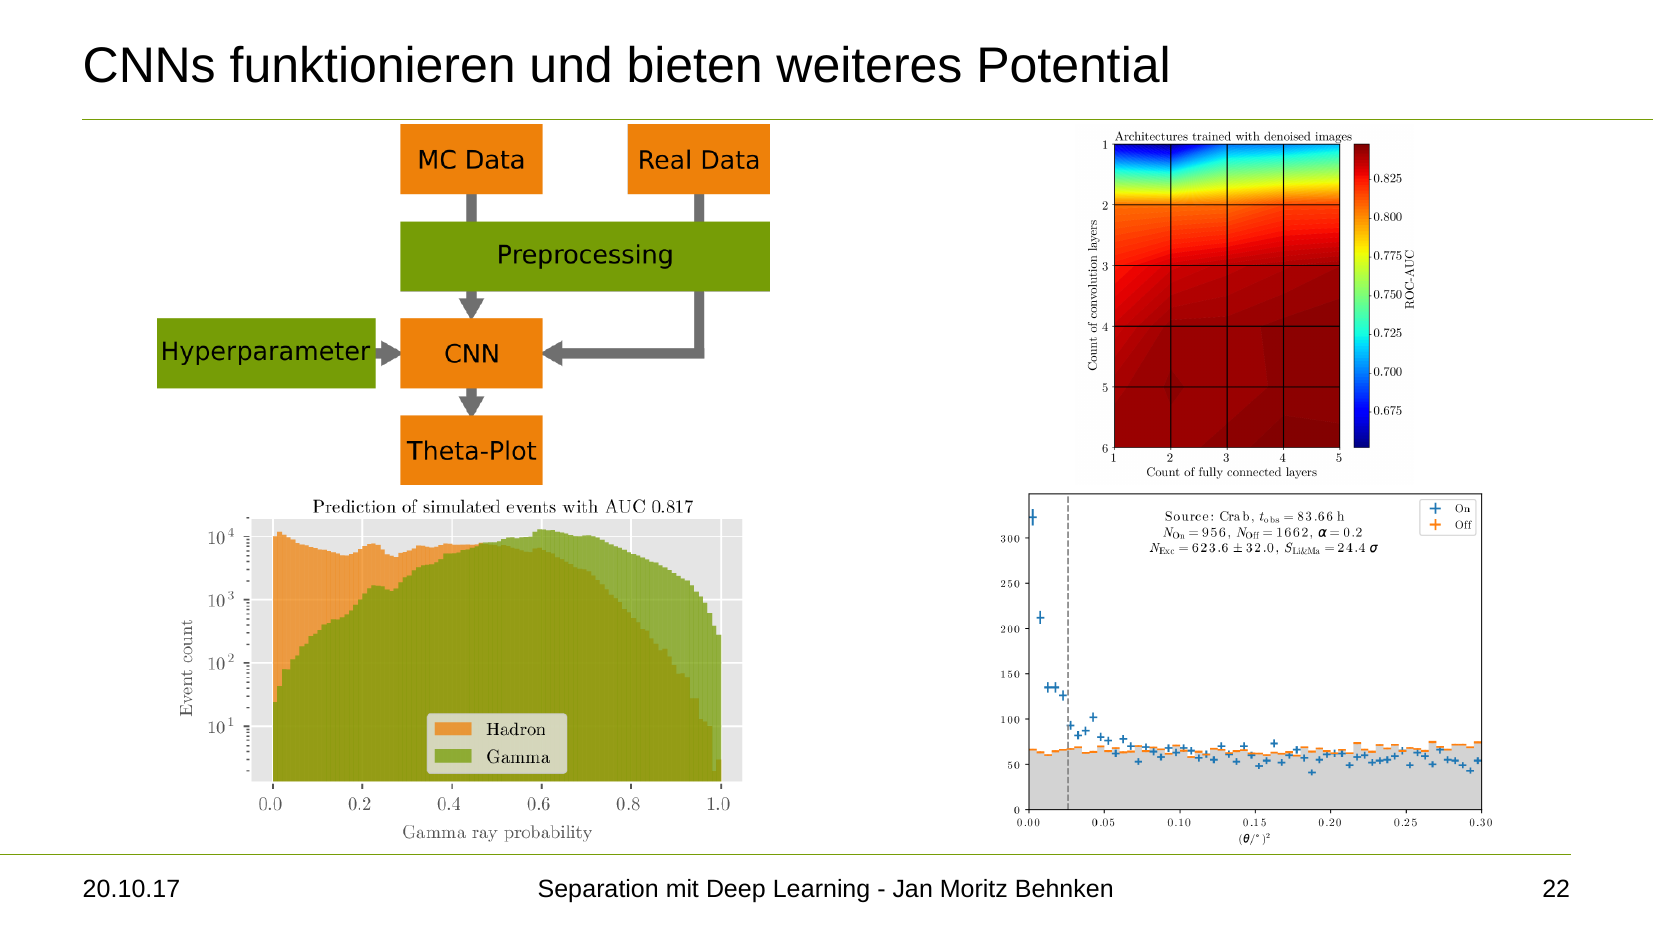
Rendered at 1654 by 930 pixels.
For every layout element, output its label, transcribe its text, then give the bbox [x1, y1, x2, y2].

picture [157, 193, 770, 485]
picture [1075, 193, 1414, 485]
title CNNs funktionieren und bieten weiteres Potential [82, 120, 1571, 193]
picture [174, 487, 754, 848]
title CNNs funktionieren und bieten weiteres Potential [82, 36, 1571, 119]
picture [994, 487, 1496, 848]
